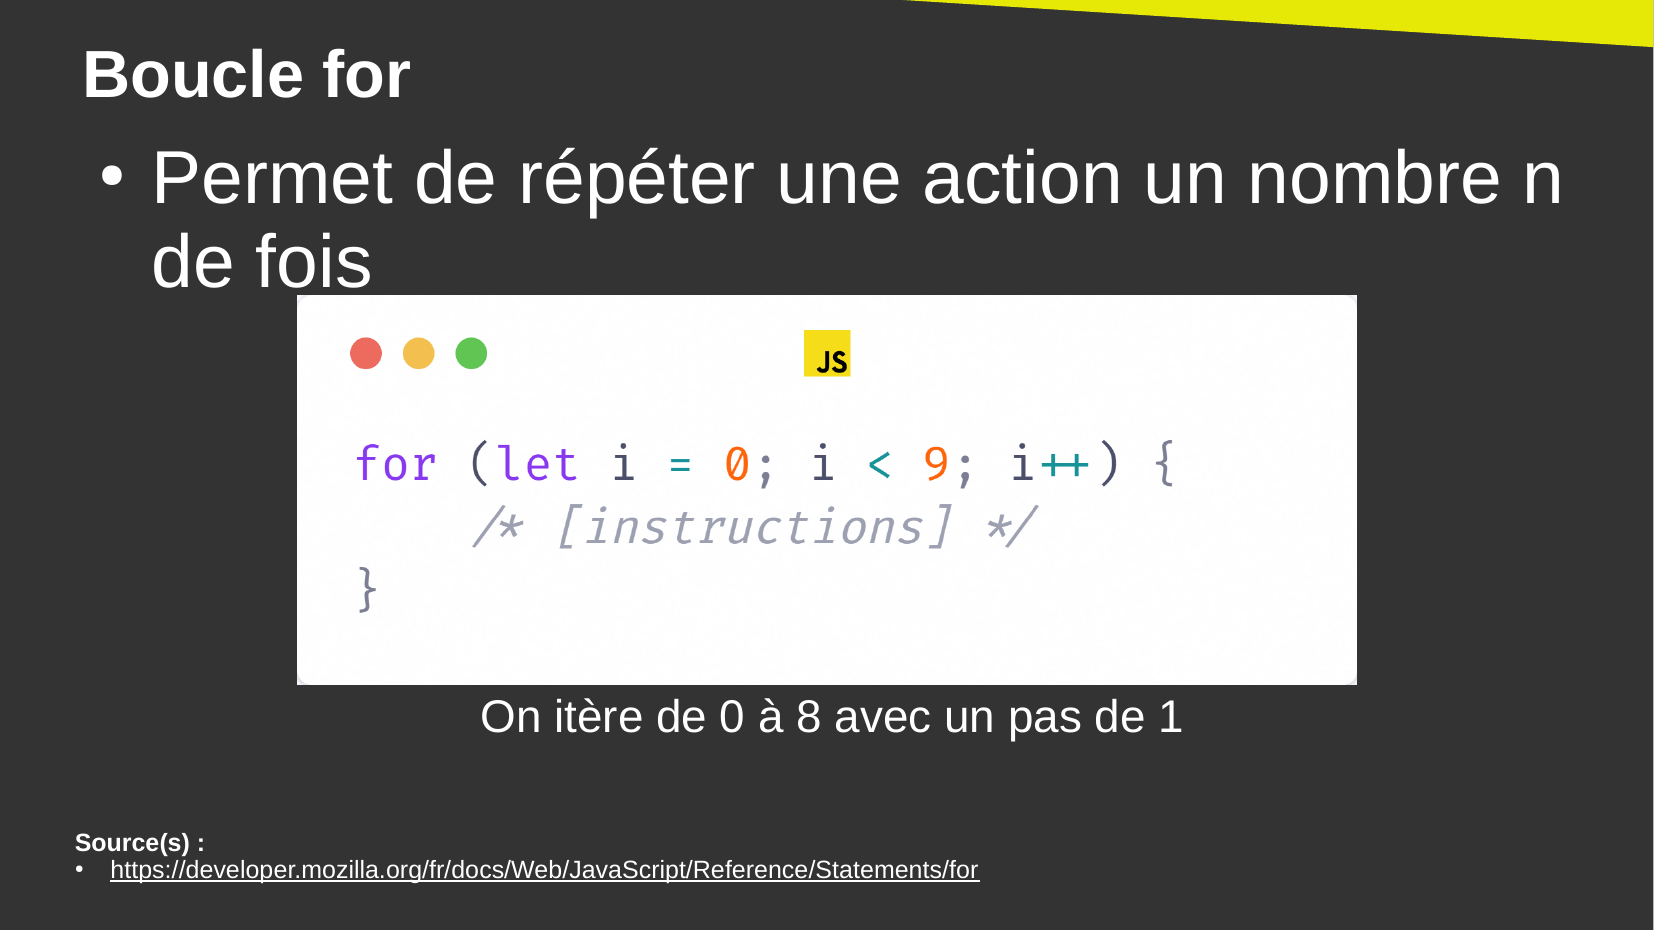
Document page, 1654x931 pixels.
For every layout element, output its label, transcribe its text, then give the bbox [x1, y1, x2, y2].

list Permet de répéter une action un nombre n de fois [80, 135, 1620, 331]
title On itère de 0 à 8 avec un pas de 1 [47, 690, 1619, 756]
picture [297, 295, 1357, 686]
text_box Source(s) : https://developer.mozilla.org/fr/docs/Web/JavaScript/Reference/Statements/for [60, 820, 1583, 892]
title Boucle for [82, 37, 1571, 114]
text_box [903, 0, 1654, 48]
